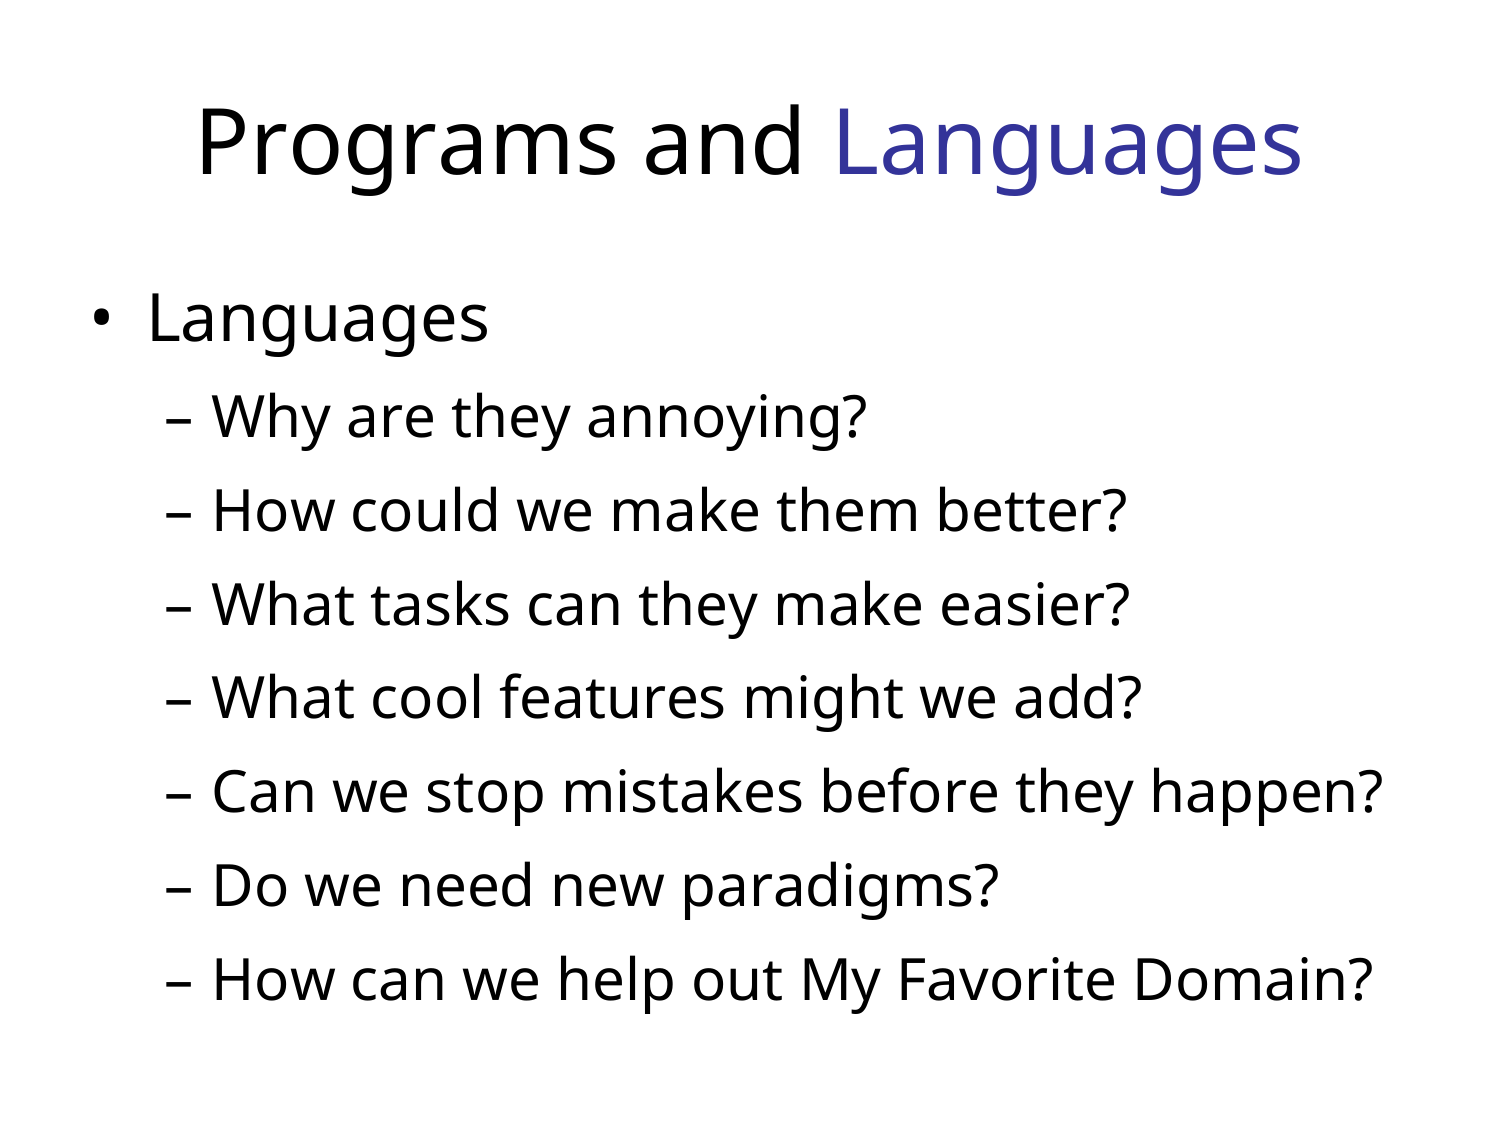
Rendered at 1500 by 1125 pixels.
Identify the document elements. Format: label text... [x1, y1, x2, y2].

list Languages Why are they annoying? How could we make them better? What tasks can they make easier? What cool features might we add? Can we stop mistakes before they happen? Do we need new paradigms? How can we help out My Favorite Domain? [75, 262, 1426, 1006]
title Programs and Languages [75, 45, 1426, 233]
